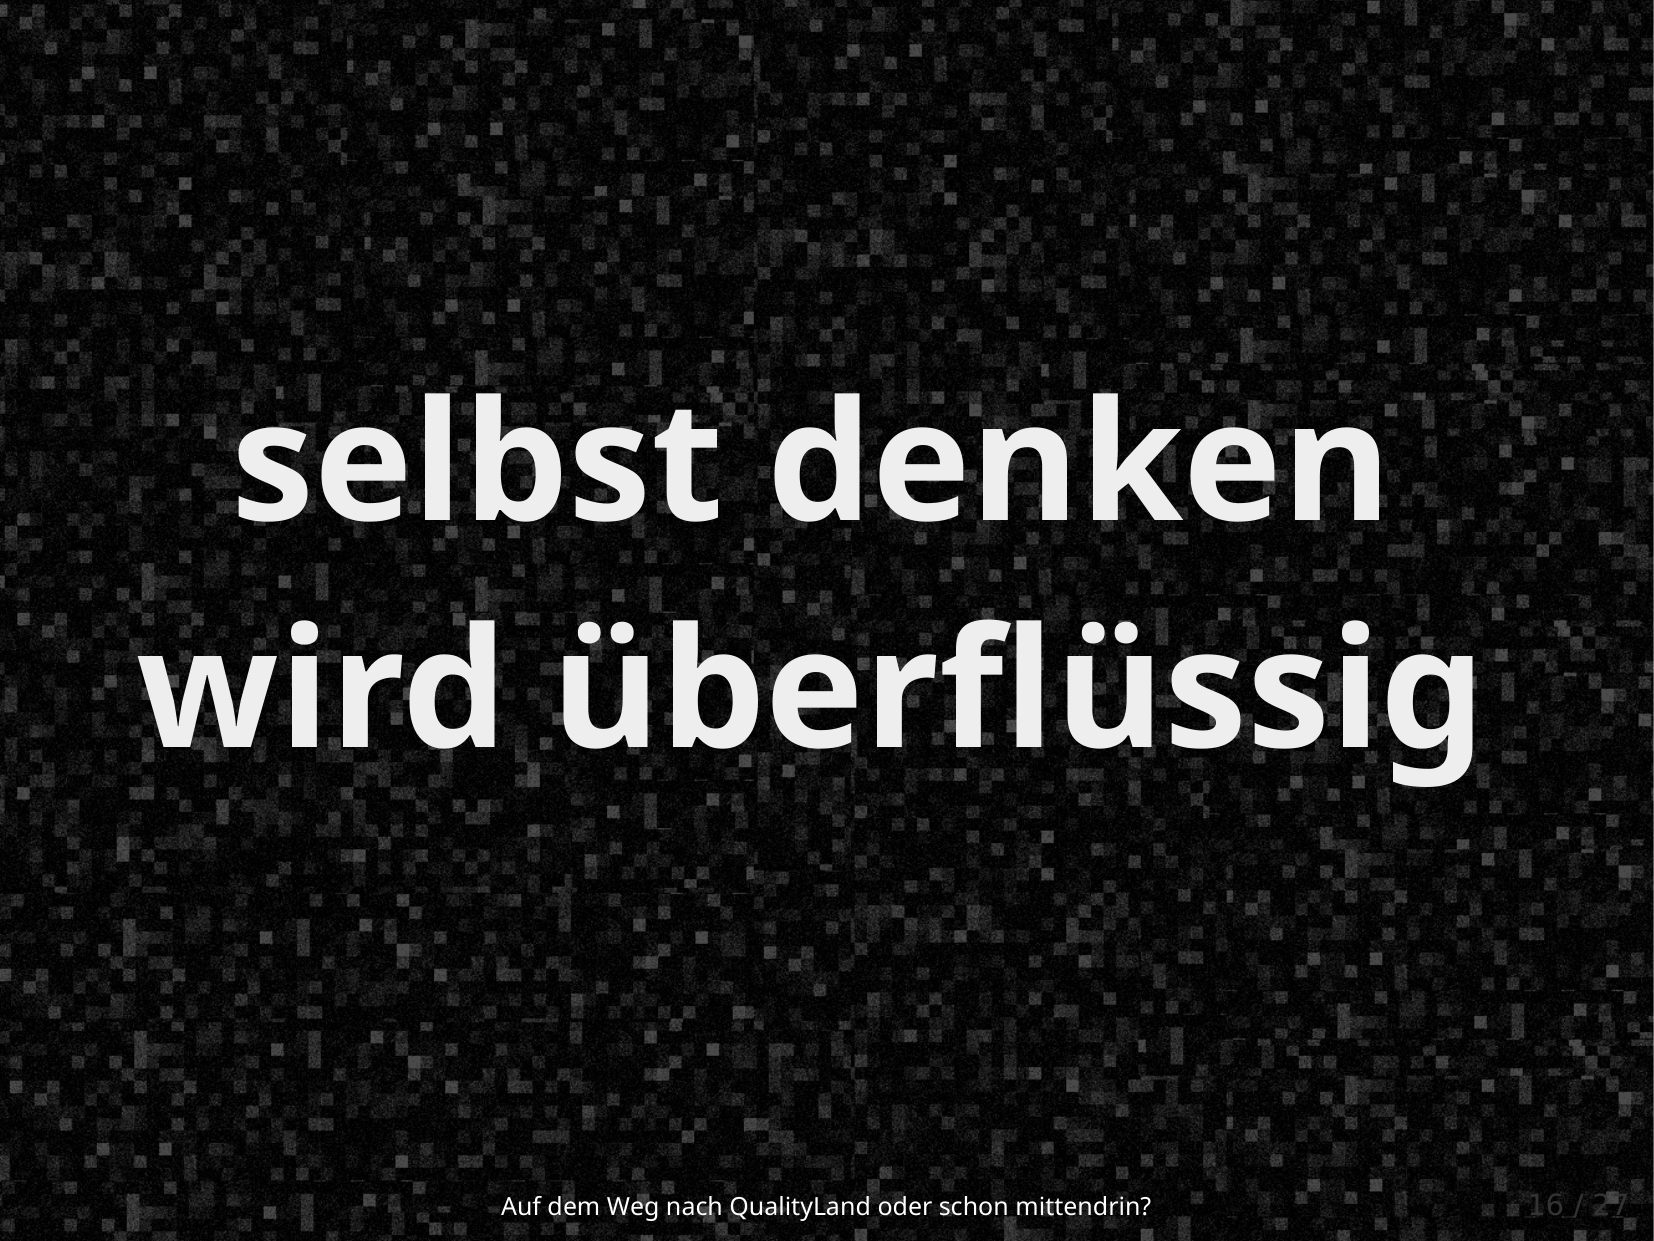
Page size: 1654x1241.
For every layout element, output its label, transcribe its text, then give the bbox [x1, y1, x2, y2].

title selbst denken wird überflüssig [118, 240, 1506, 899]
picture [0, 0, 1654, 1241]
